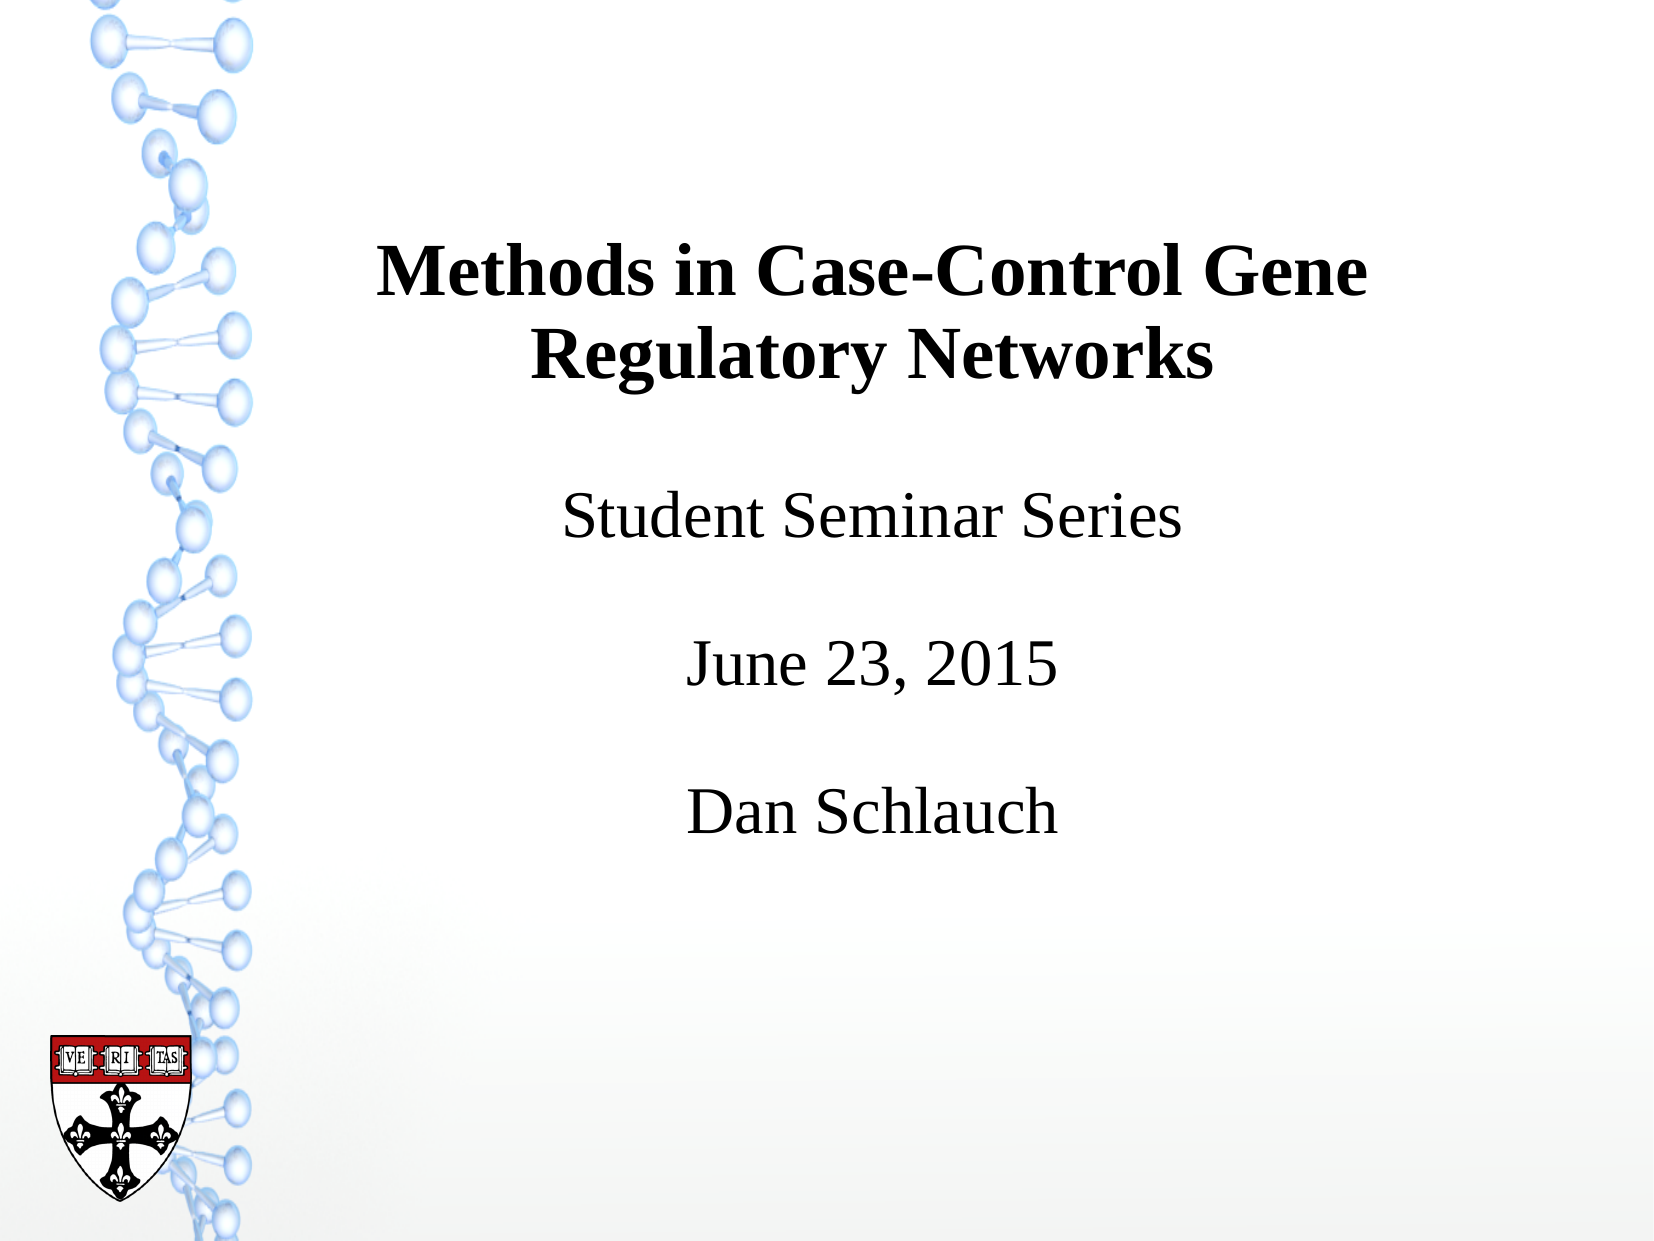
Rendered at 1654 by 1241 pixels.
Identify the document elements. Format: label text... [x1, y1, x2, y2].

subtitle Methods in Case-Control Gene Regulatory Networks Student Seminar Series June 23, 2015 Dan Schlauch [289, 228, 1457, 1071]
picture [0, 0, 1654, 1241]
